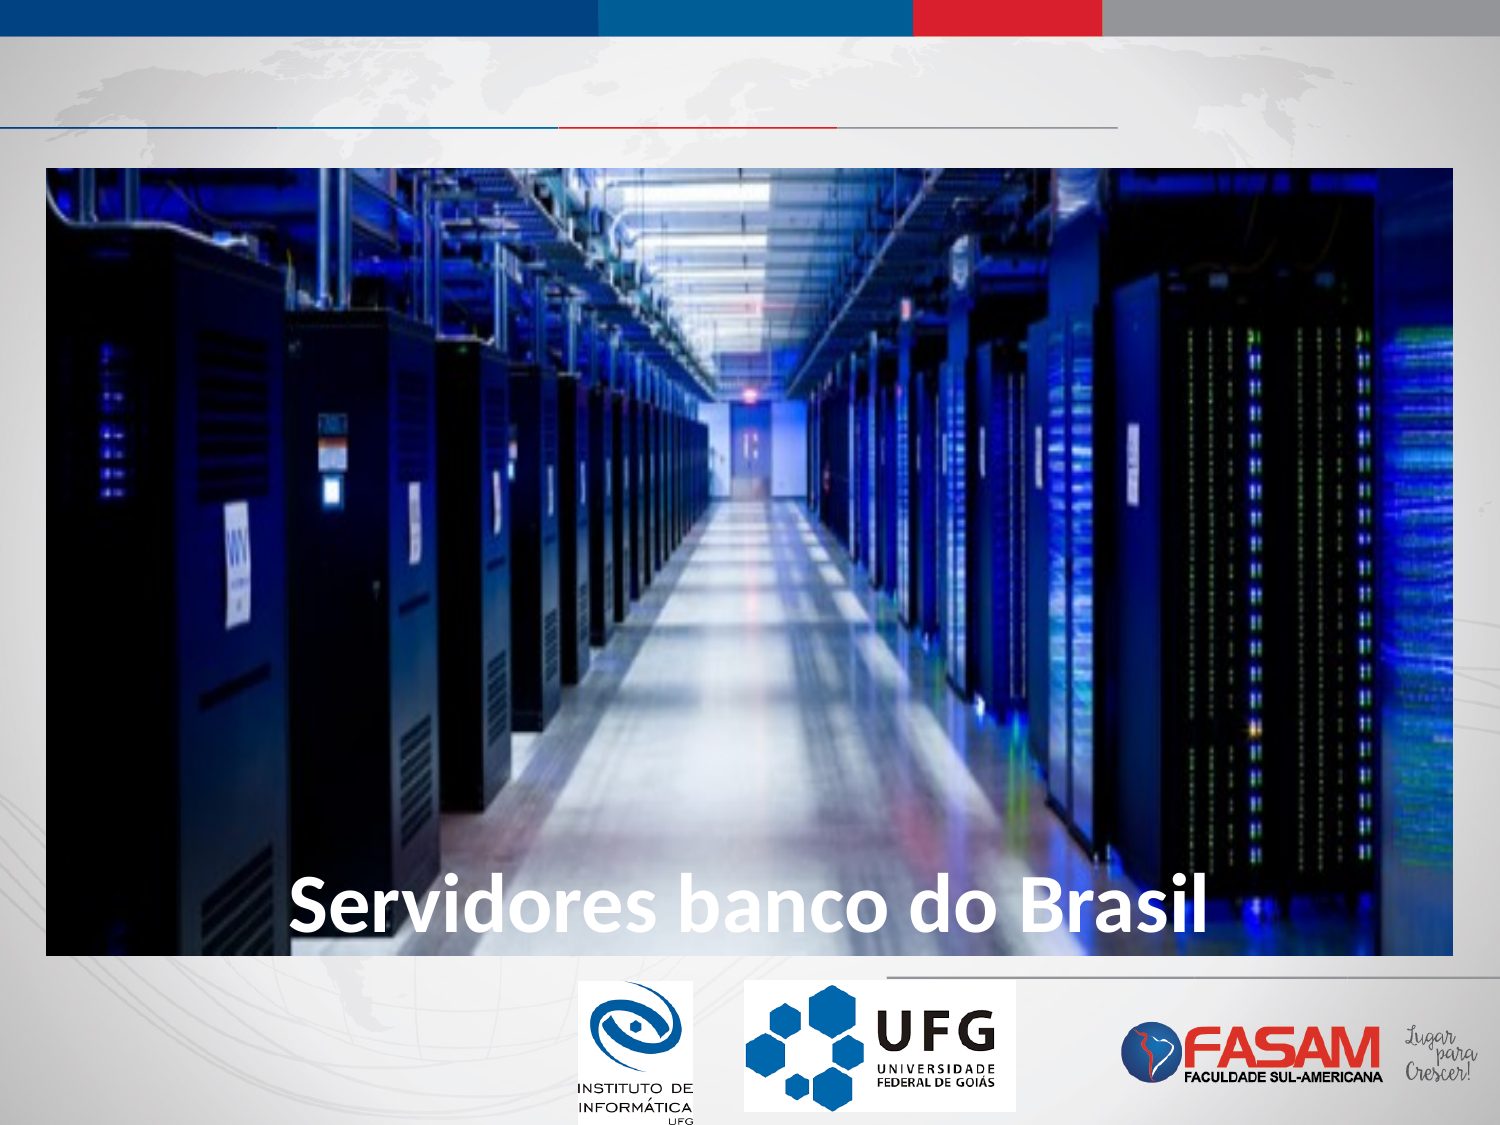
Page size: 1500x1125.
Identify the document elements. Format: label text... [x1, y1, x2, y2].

picture [0, 0, 1500, 1125]
text_box Servidores banco do Brasil [277, 842, 1223, 955]
